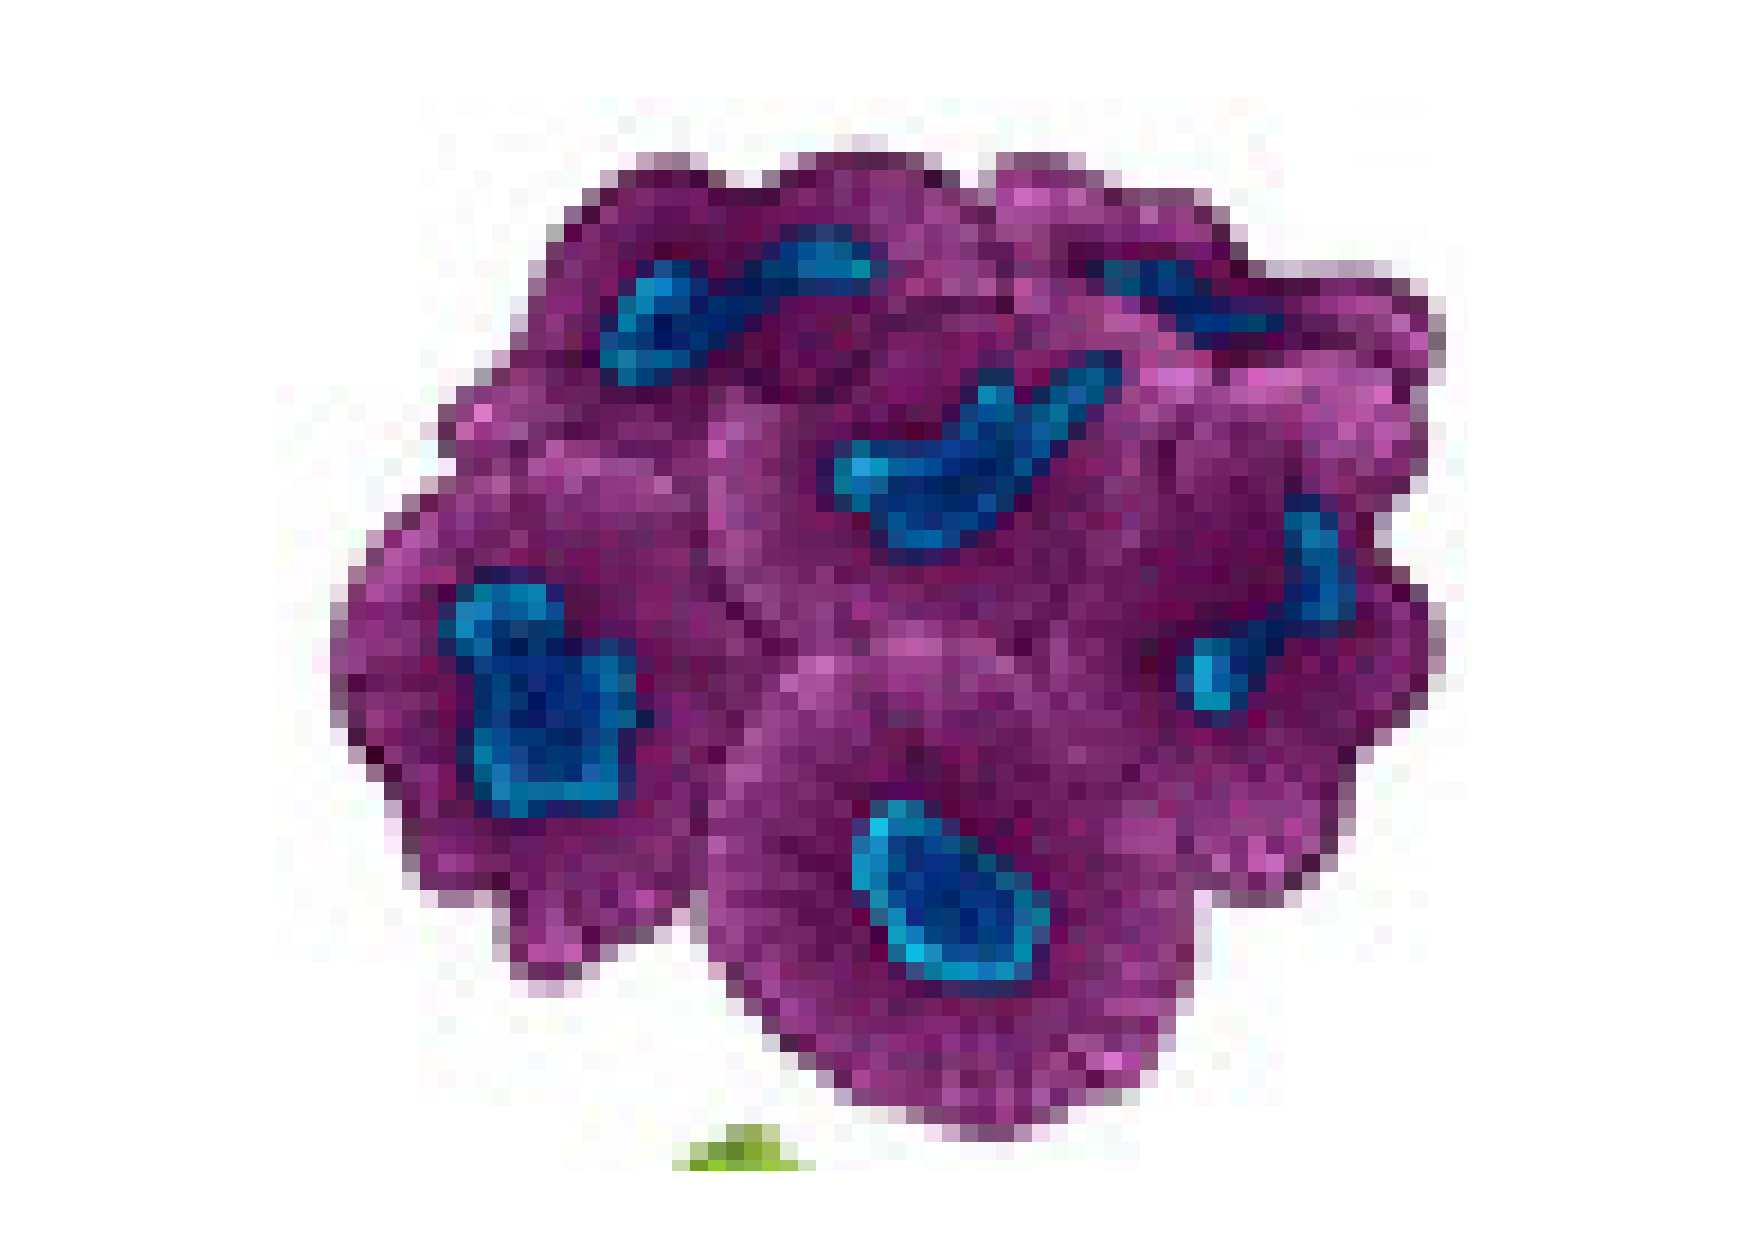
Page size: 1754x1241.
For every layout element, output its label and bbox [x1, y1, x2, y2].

picture [238, 60, 1468, 1171]
